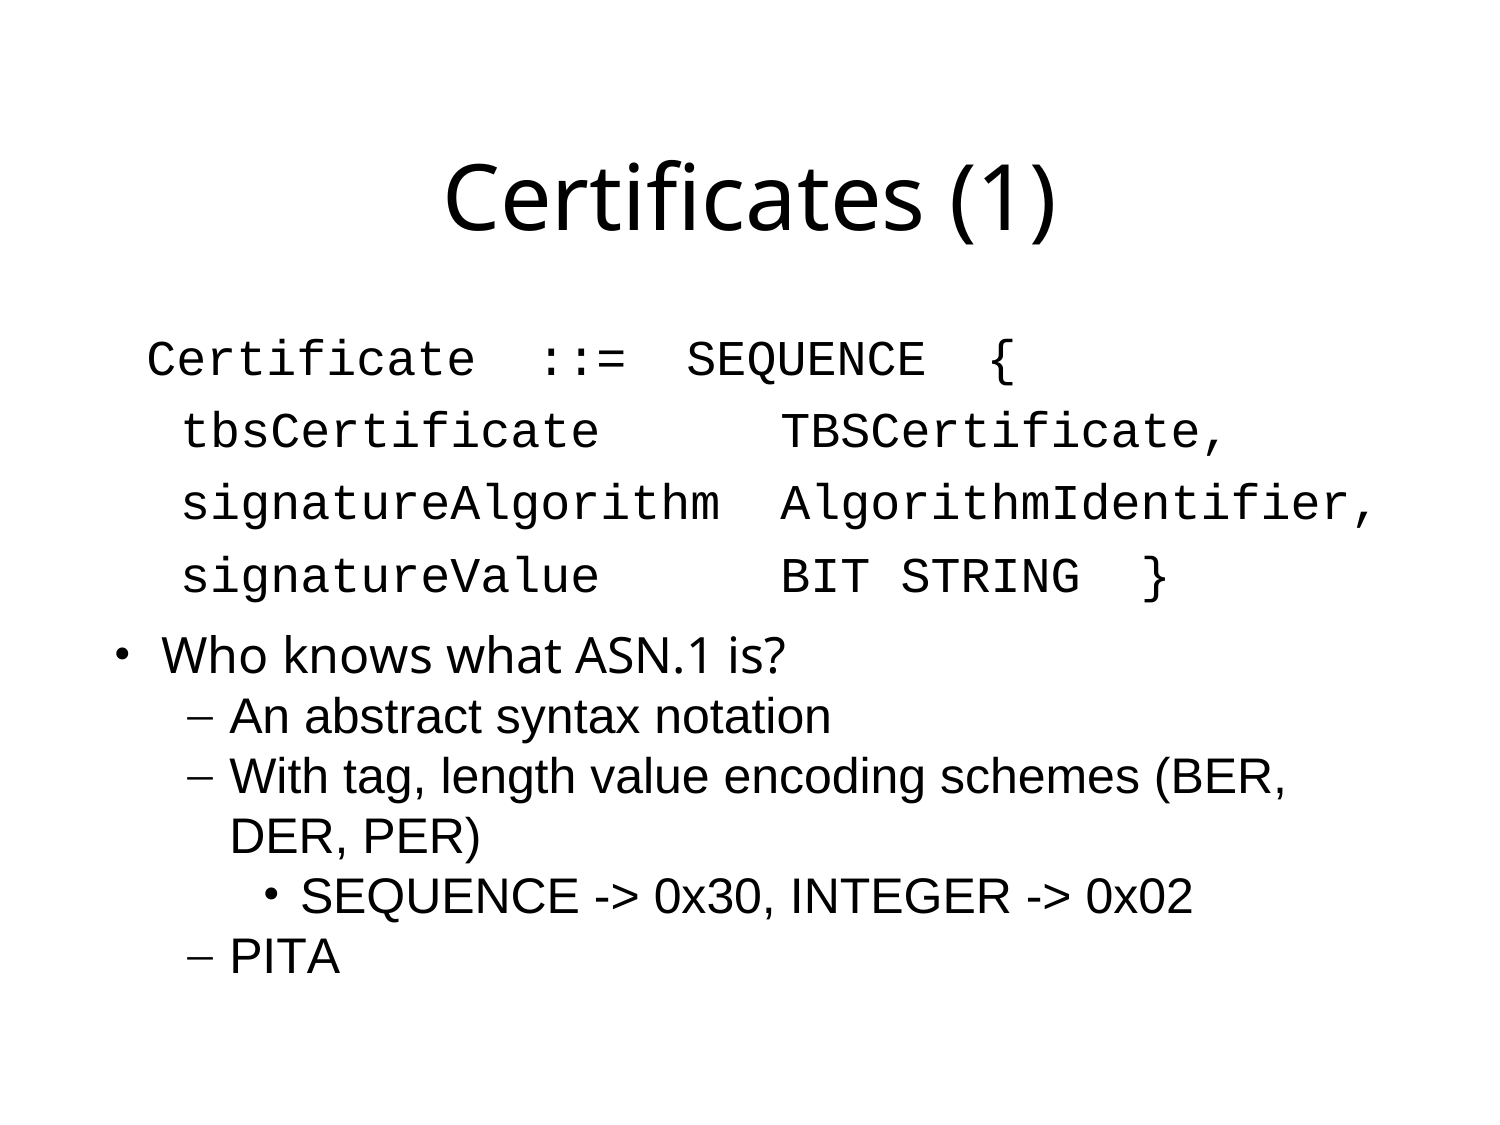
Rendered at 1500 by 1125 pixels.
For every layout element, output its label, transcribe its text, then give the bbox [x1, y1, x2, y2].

text_box Certificates (1) [112, 99, 1388, 288]
text_box Certificate ::= SEQUENCE { tbsCertificate TBSCertificate, signatureAlgorithm AlgorithmIdentifier, signatureValue BIT STRING } Who knows what ASN.1 is? An abstract syntax notation With tag, length value encoding schemes (BER, DER, PER) SEQUENCE -> 0x30, INTEGER -> 0x02 PITA [112, 324, 1388, 1061]
